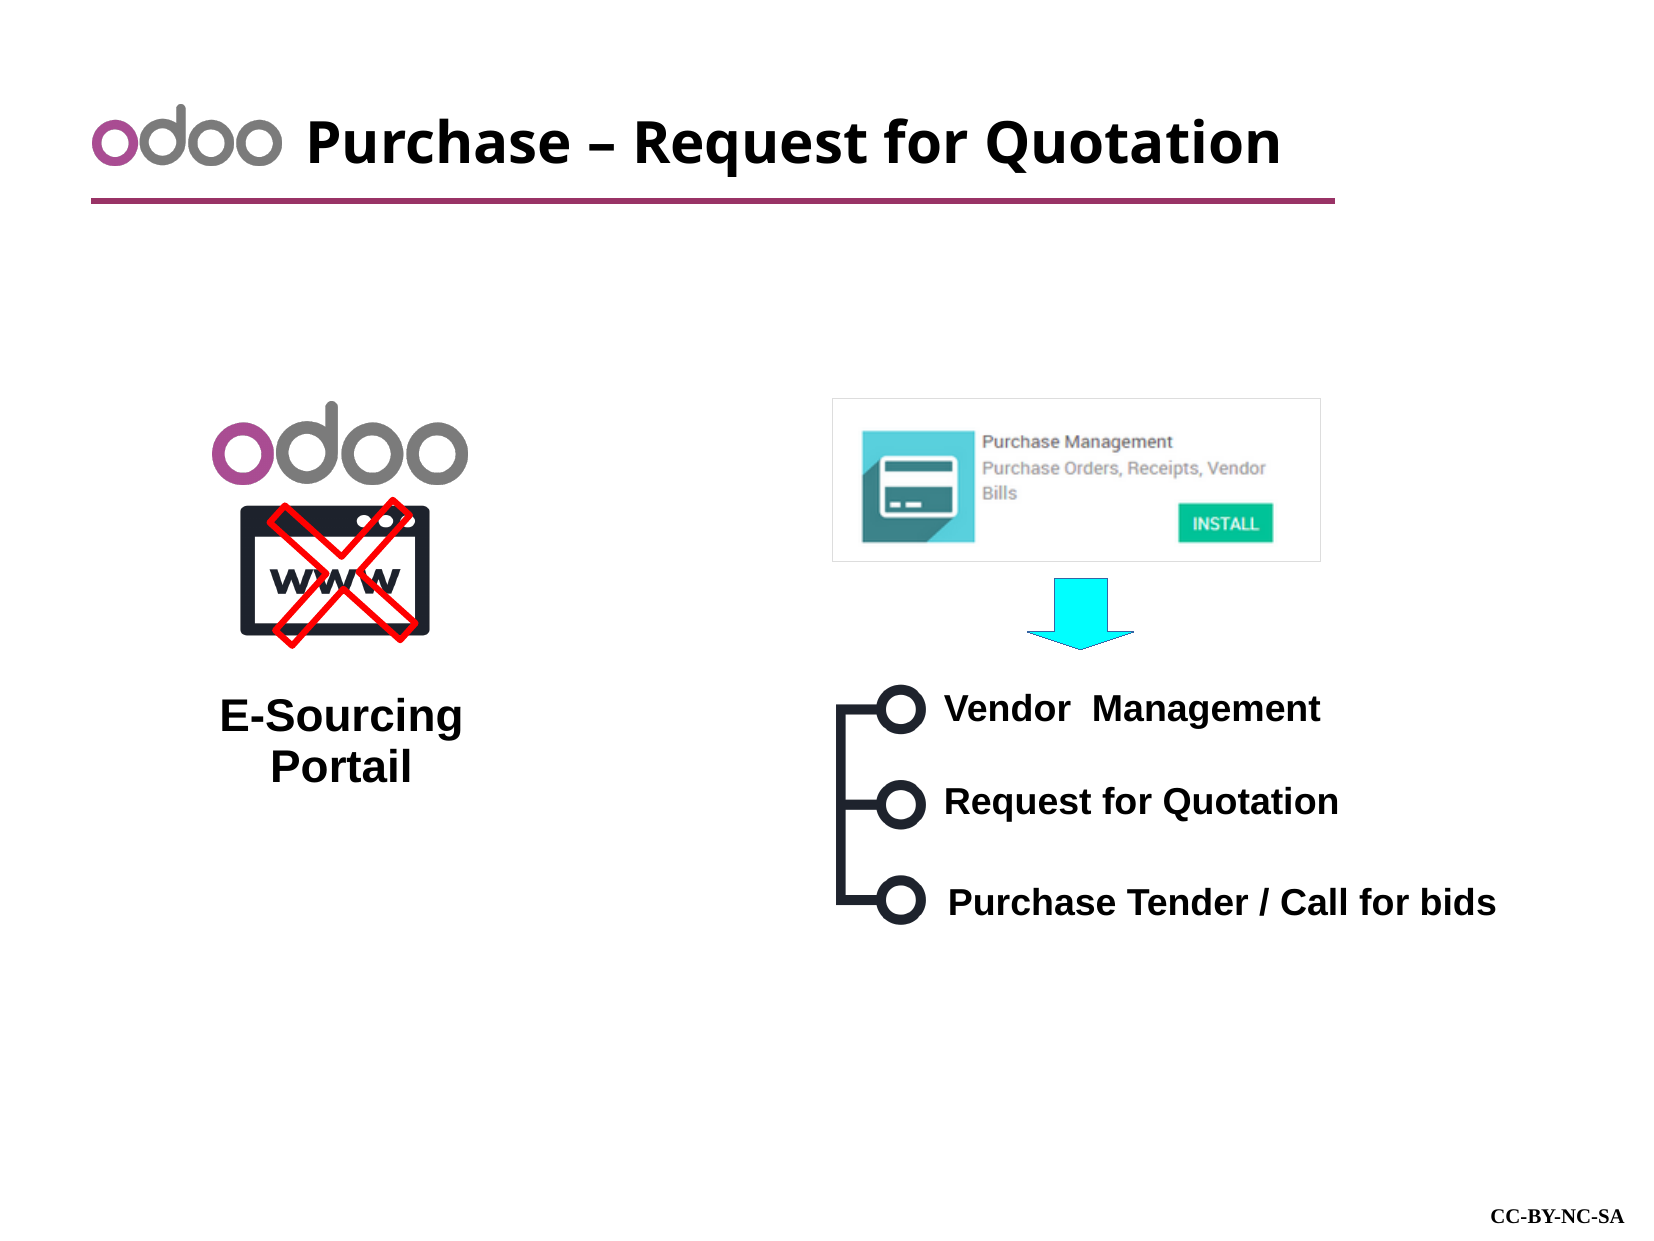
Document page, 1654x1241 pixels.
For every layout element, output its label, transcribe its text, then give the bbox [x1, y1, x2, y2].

picture [212, 401, 468, 485]
picture [826, 673, 957, 936]
text_box Request for Quotation [929, 773, 1394, 839]
text_box Purchase Tender / Call for bids [933, 873, 1518, 973]
picture [237, 489, 431, 654]
text_box E-Sourcing Portail [192, 682, 491, 801]
text_box Vendor Management [929, 680, 1430, 738]
picture [92, 104, 282, 166]
text_box [269, 499, 416, 646]
picture [832, 398, 1321, 562]
text_box [1027, 578, 1134, 650]
title Purchase – Request for Quotation [305, 37, 1568, 245]
